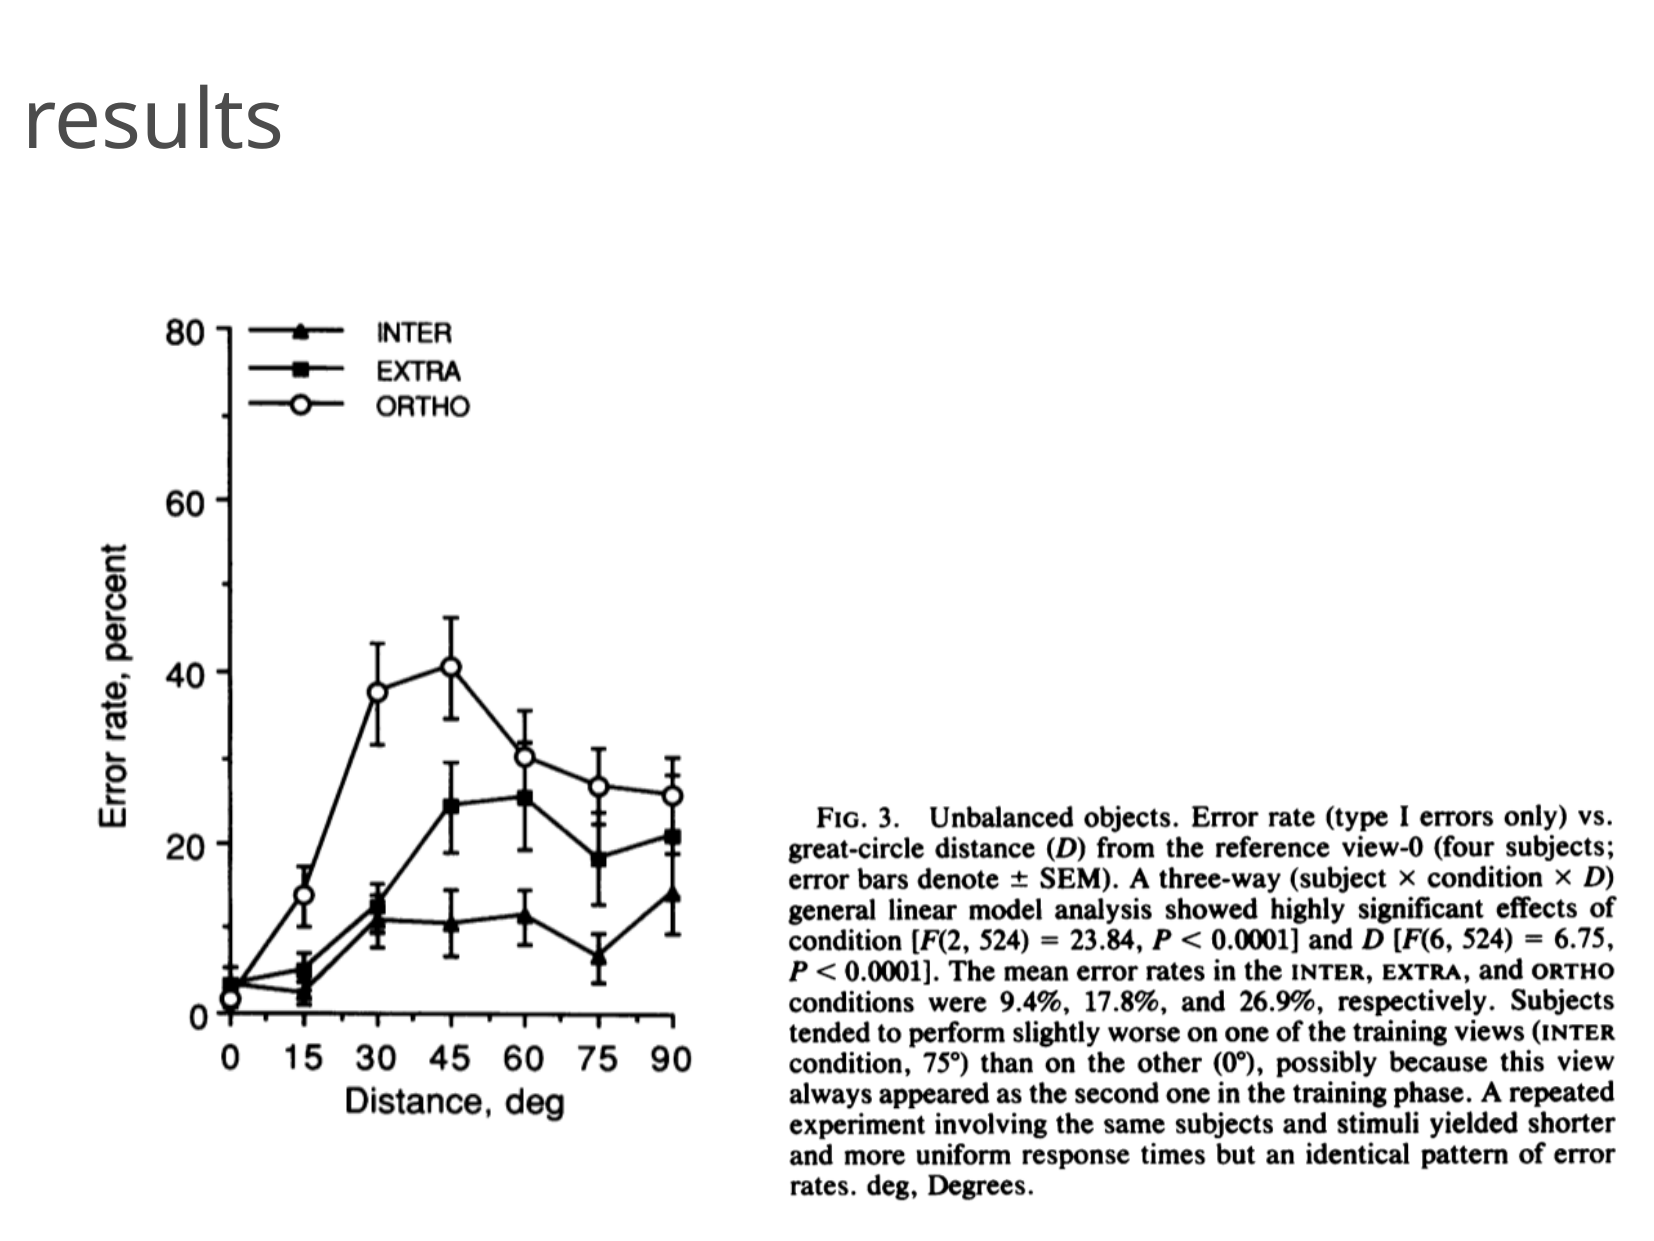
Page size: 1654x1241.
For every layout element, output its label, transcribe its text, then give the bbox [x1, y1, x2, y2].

picture [40, 285, 1630, 1214]
title results [22, 19, 1654, 213]
